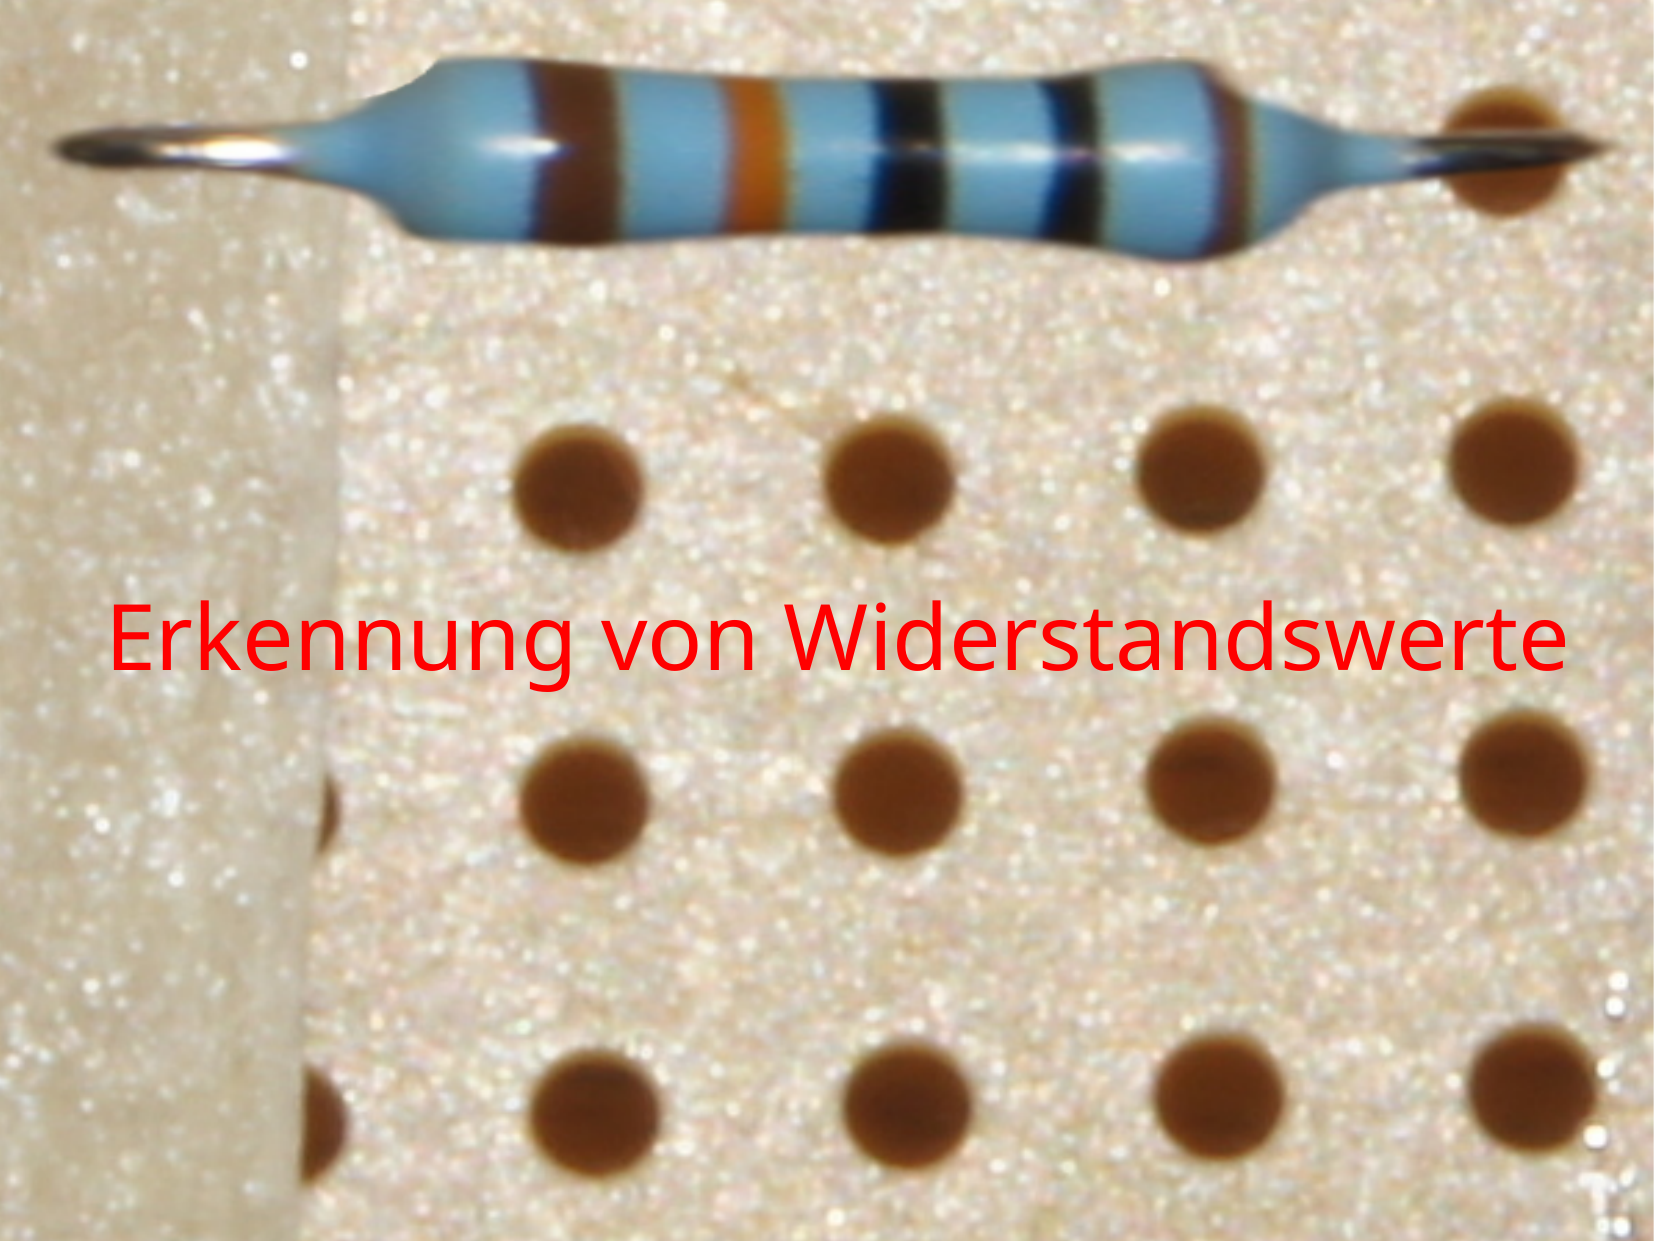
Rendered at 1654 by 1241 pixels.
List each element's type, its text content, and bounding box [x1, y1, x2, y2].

picture [0, 0, 1654, 1241]
title Erkennung von Widerstandswerte [94, 531, 1583, 739]
